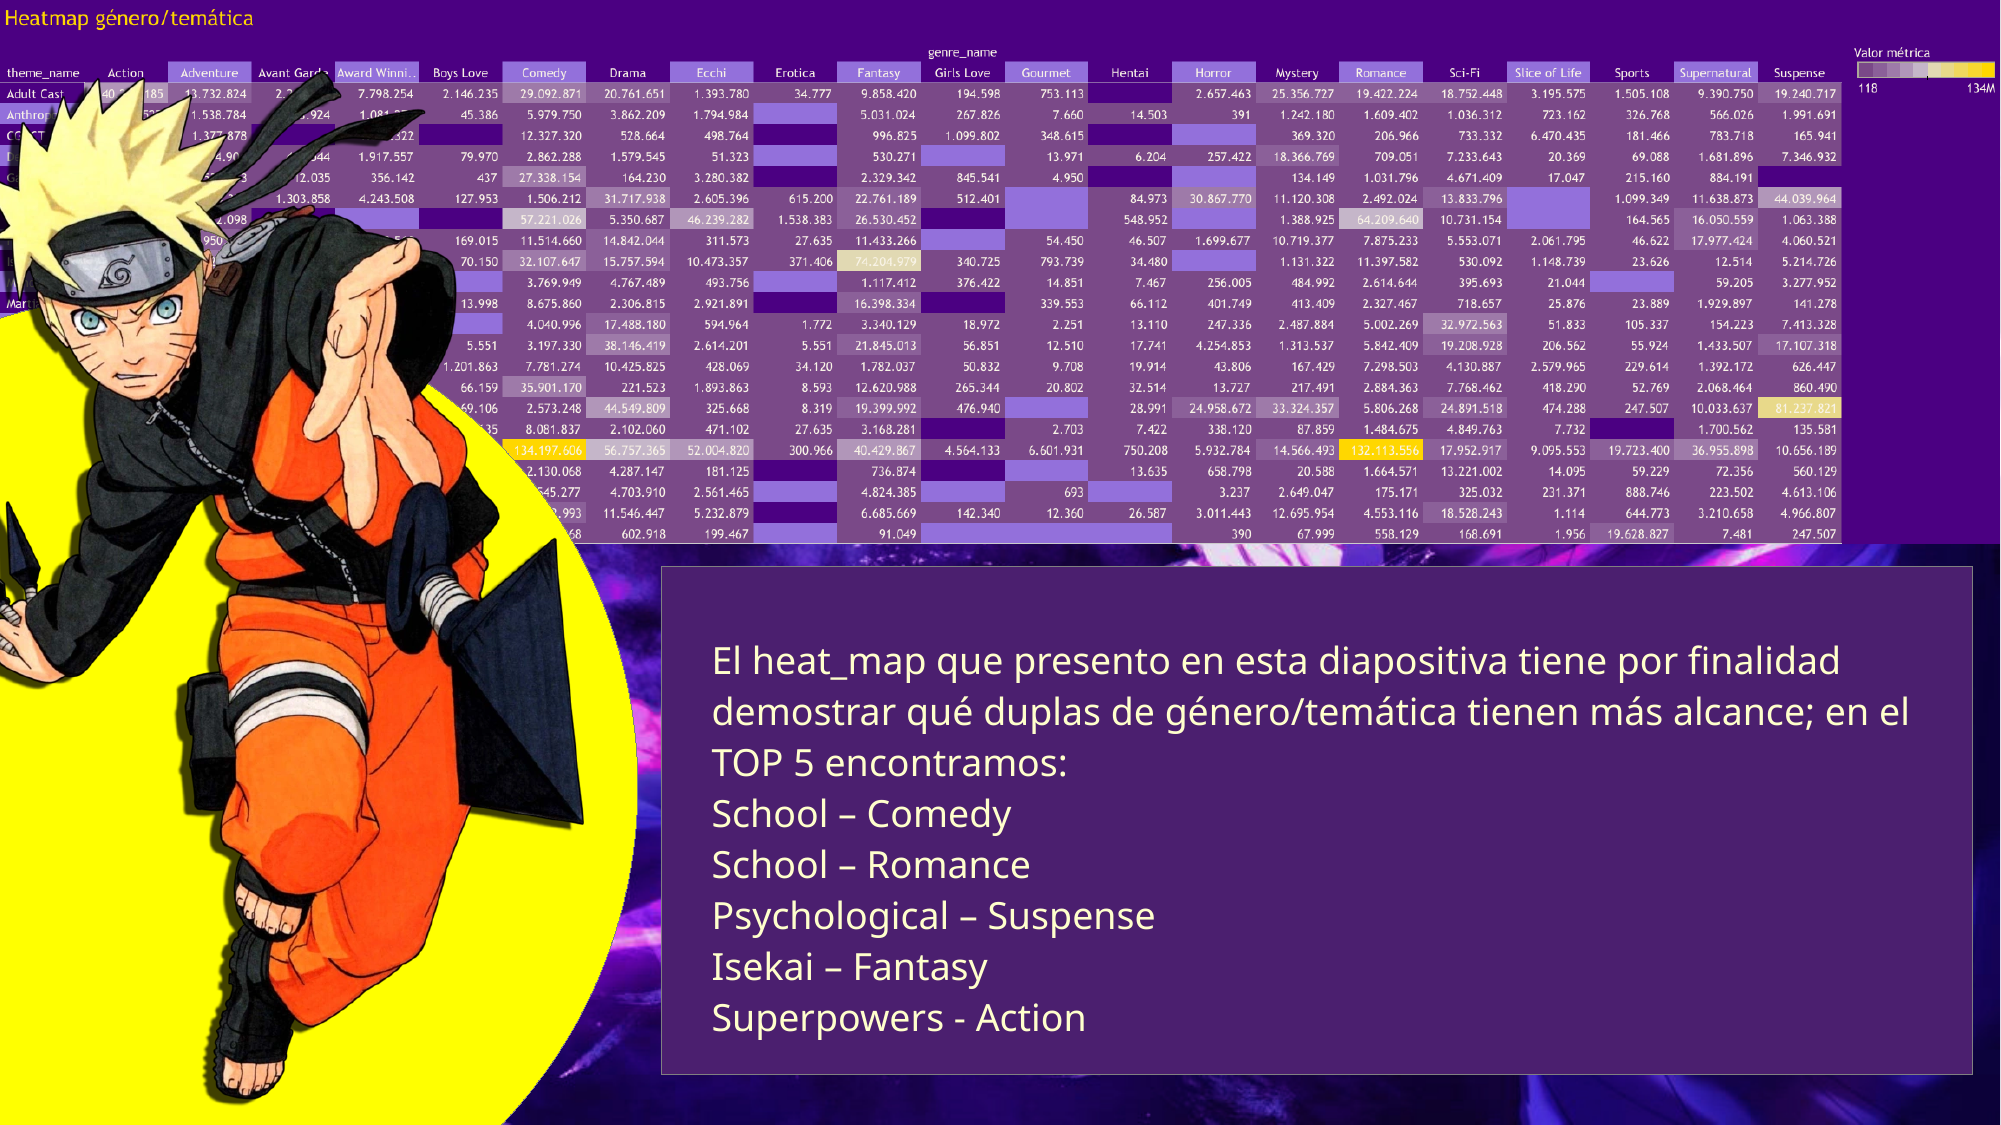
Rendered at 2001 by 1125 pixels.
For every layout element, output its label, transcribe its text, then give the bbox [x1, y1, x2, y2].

text_box El heat_map que presento en esta diapositiva tiene por finalidad demostrar qué duplas de género/temática tienen más alcance; en el TOP 5 encontramos: School – Comedy School – Romance Psychological – Suspense Isekai – Fantasy Superpowers - Action [696, 626, 1949, 1016]
text_box [603, 603, 638, 967]
text_box [661, 566, 1973, 1075]
picture [0, 0, 2001, 1125]
